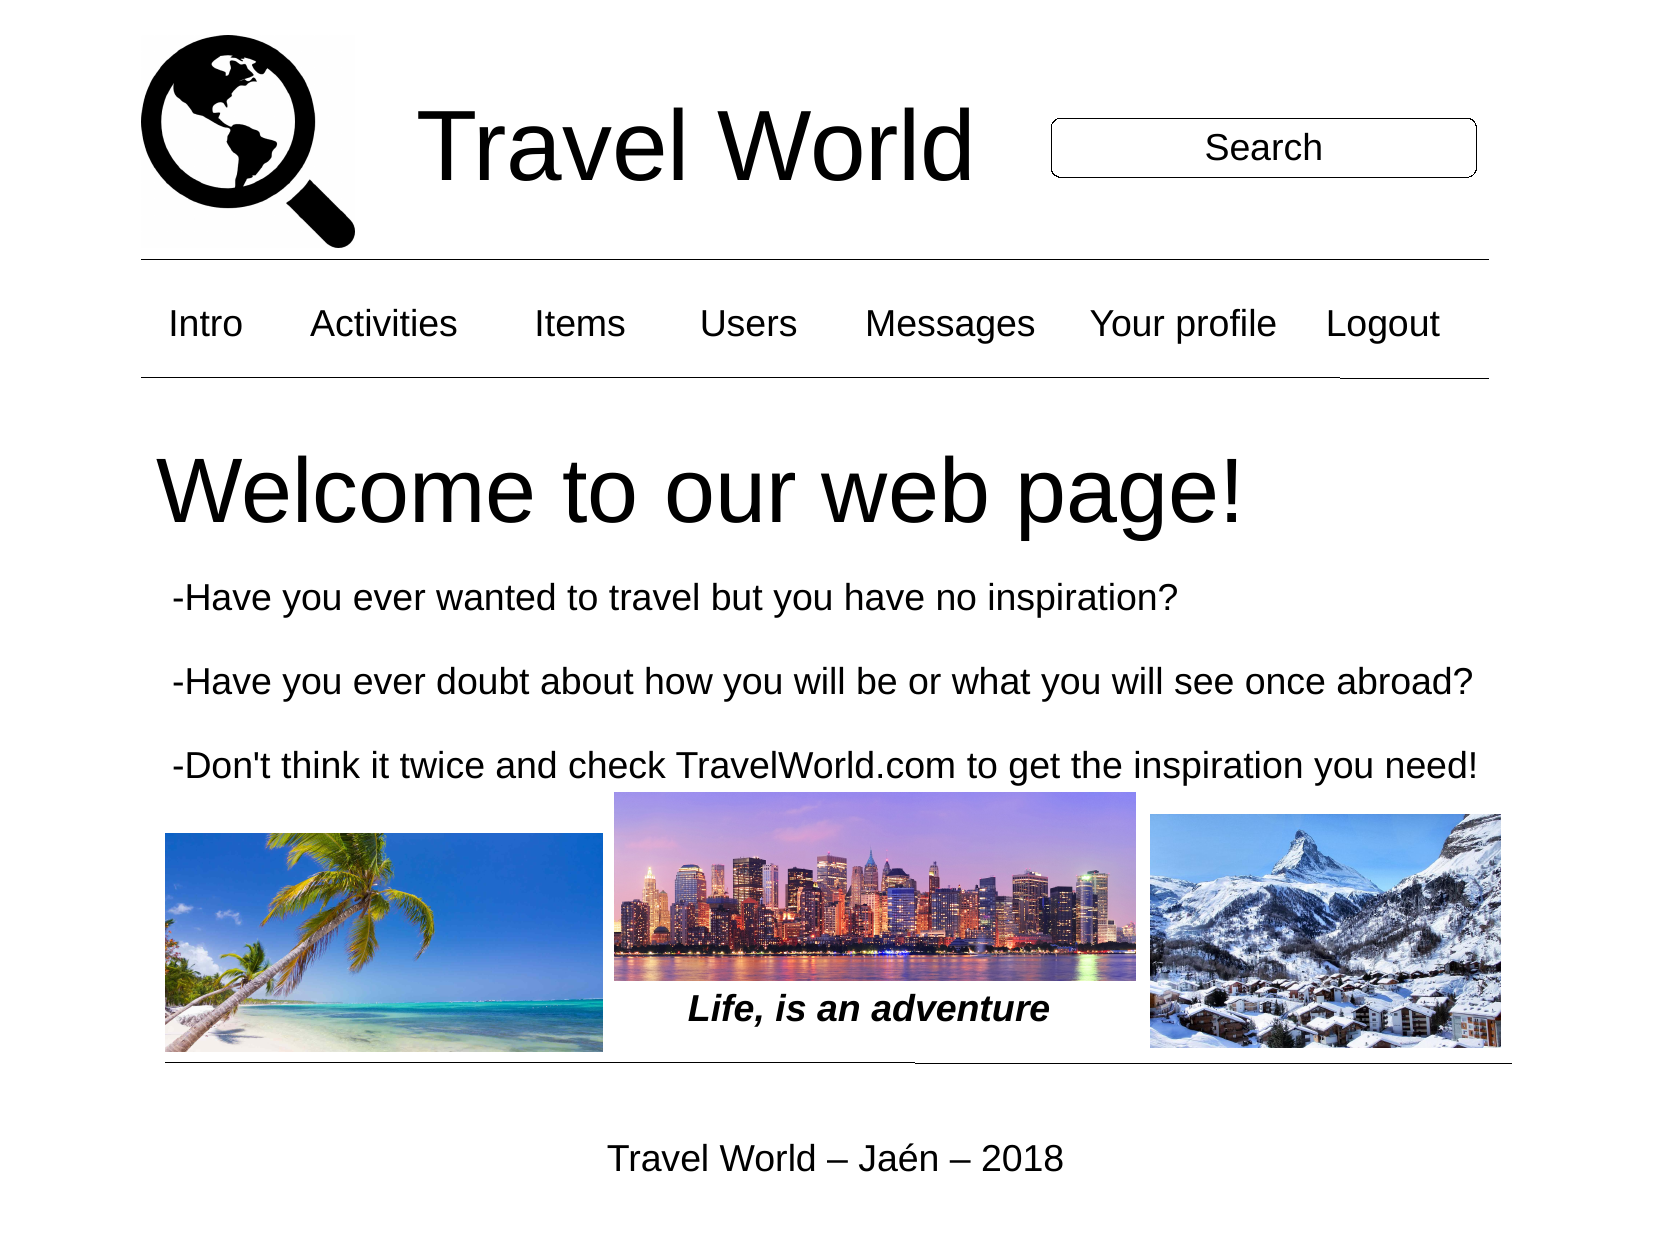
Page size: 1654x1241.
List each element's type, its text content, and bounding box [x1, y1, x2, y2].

text_box Travel World – Jaén – 2018 [442, 1129, 1222, 1187]
picture [1150, 814, 1501, 1049]
text_box Your profile [1074, 295, 1311, 353]
picture [141, 35, 355, 249]
text_box -Have you ever wanted to travel but you have no inspiration? -Have you ever doubt about how you will be or what you will see once abroad? -Don't think it twice and check TravelWorld.com to get the inspiration you need! [157, 569, 1493, 836]
text_box Search [1051, 118, 1477, 178]
text_box Activities [295, 295, 497, 353]
text_box Items [519, 295, 650, 353]
text_box Travel World [401, 82, 1134, 210]
text_box Intro [153, 295, 284, 353]
text_box Users [685, 295, 850, 353]
text_box Logout [1311, 295, 1477, 353]
picture [165, 833, 603, 1052]
text_box Messages [850, 295, 1074, 353]
text_box Welcome to our web page! [141, 431, 1394, 579]
picture [614, 792, 1136, 981]
text_box Life, is an adventure [673, 981, 1123, 1038]
